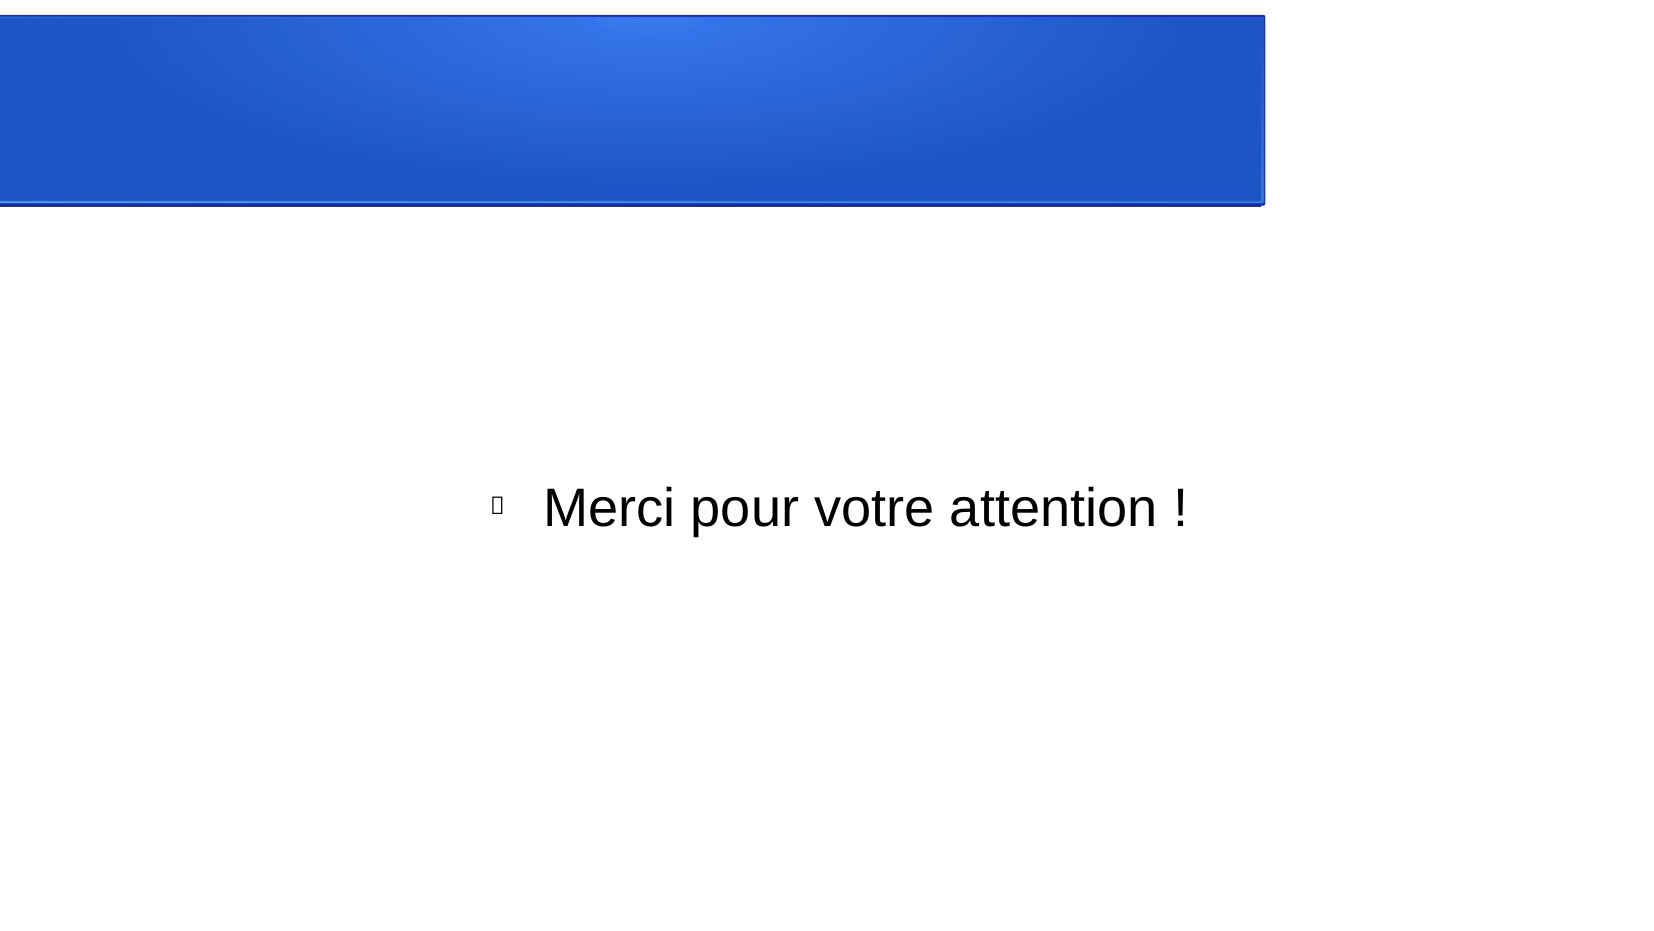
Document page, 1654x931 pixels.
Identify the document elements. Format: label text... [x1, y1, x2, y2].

text_box Merci pour votre attention ! [472, 472, 1276, 556]
picture [0, 13, 1269, 211]
